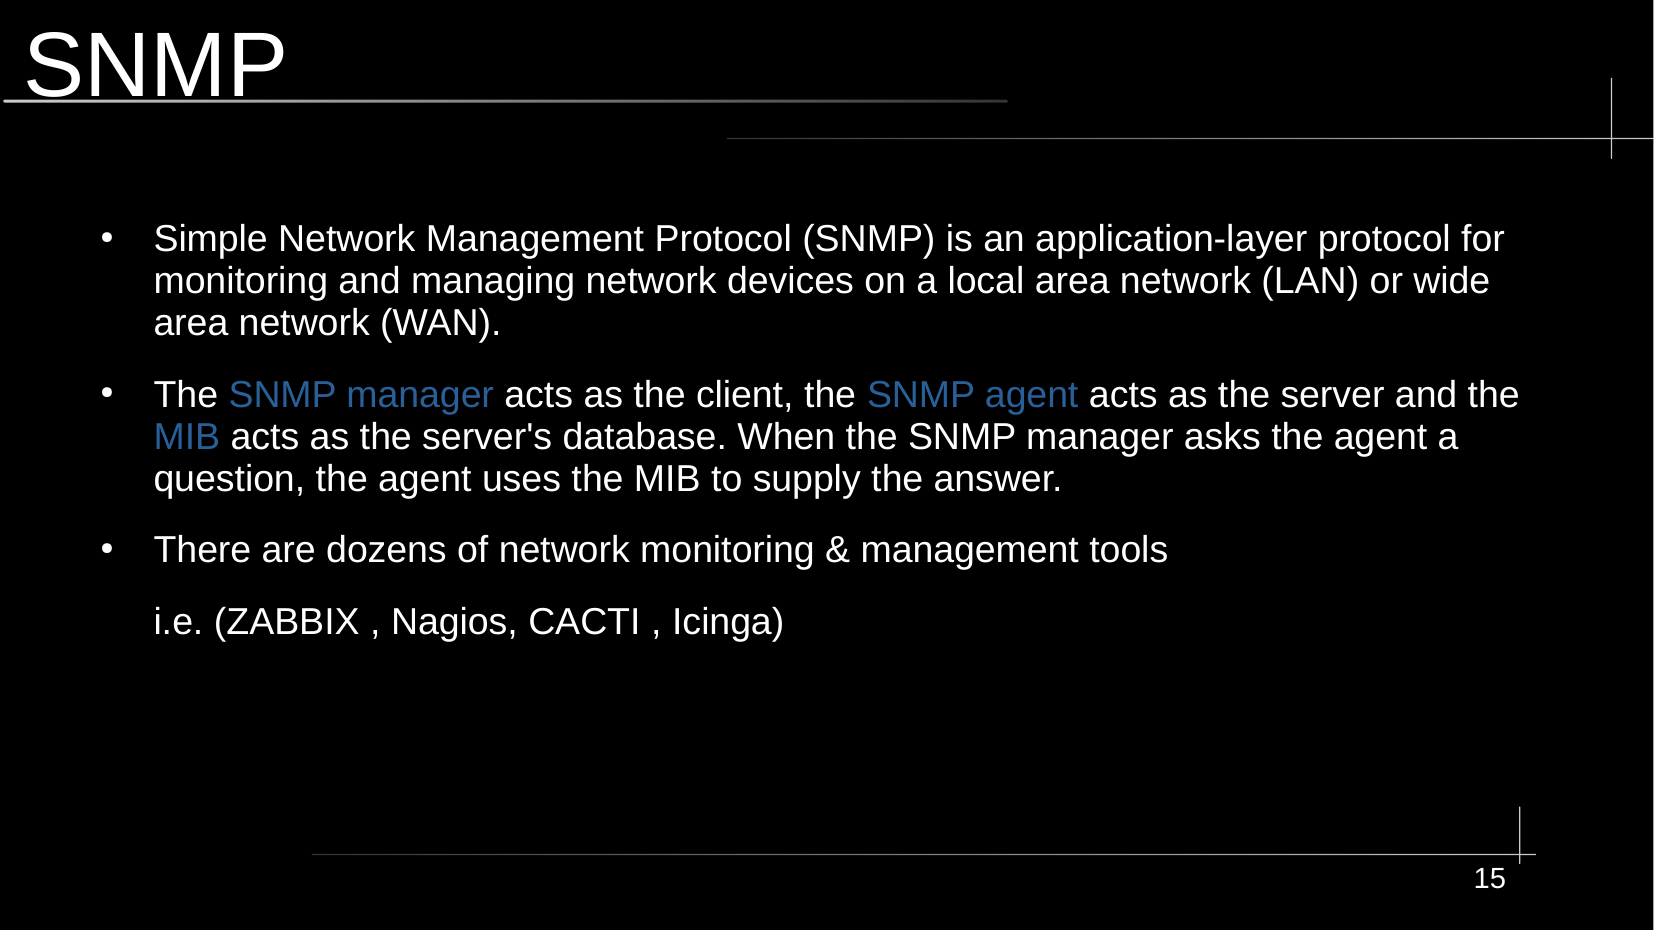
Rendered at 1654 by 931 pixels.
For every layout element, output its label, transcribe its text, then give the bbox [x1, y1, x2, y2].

title SNMP [23, 11, 1589, 119]
list Simple Network Management Protocol (SNMP) is an application-layer protocol for monitoring and managing network devices on a local area network (LAN) or wide area network (WAN). The SNMP manager acts as the client, the SNMP agent acts as the server and the MIB acts as the server's database. When the SNMP manager asks the agent a question, the agent uses the MIB to supply the answer. There are dozens of network monitoring & management tools i.e. (ZABBIX , Nagios, CACTI , Icinga) [82, 217, 1571, 758]
